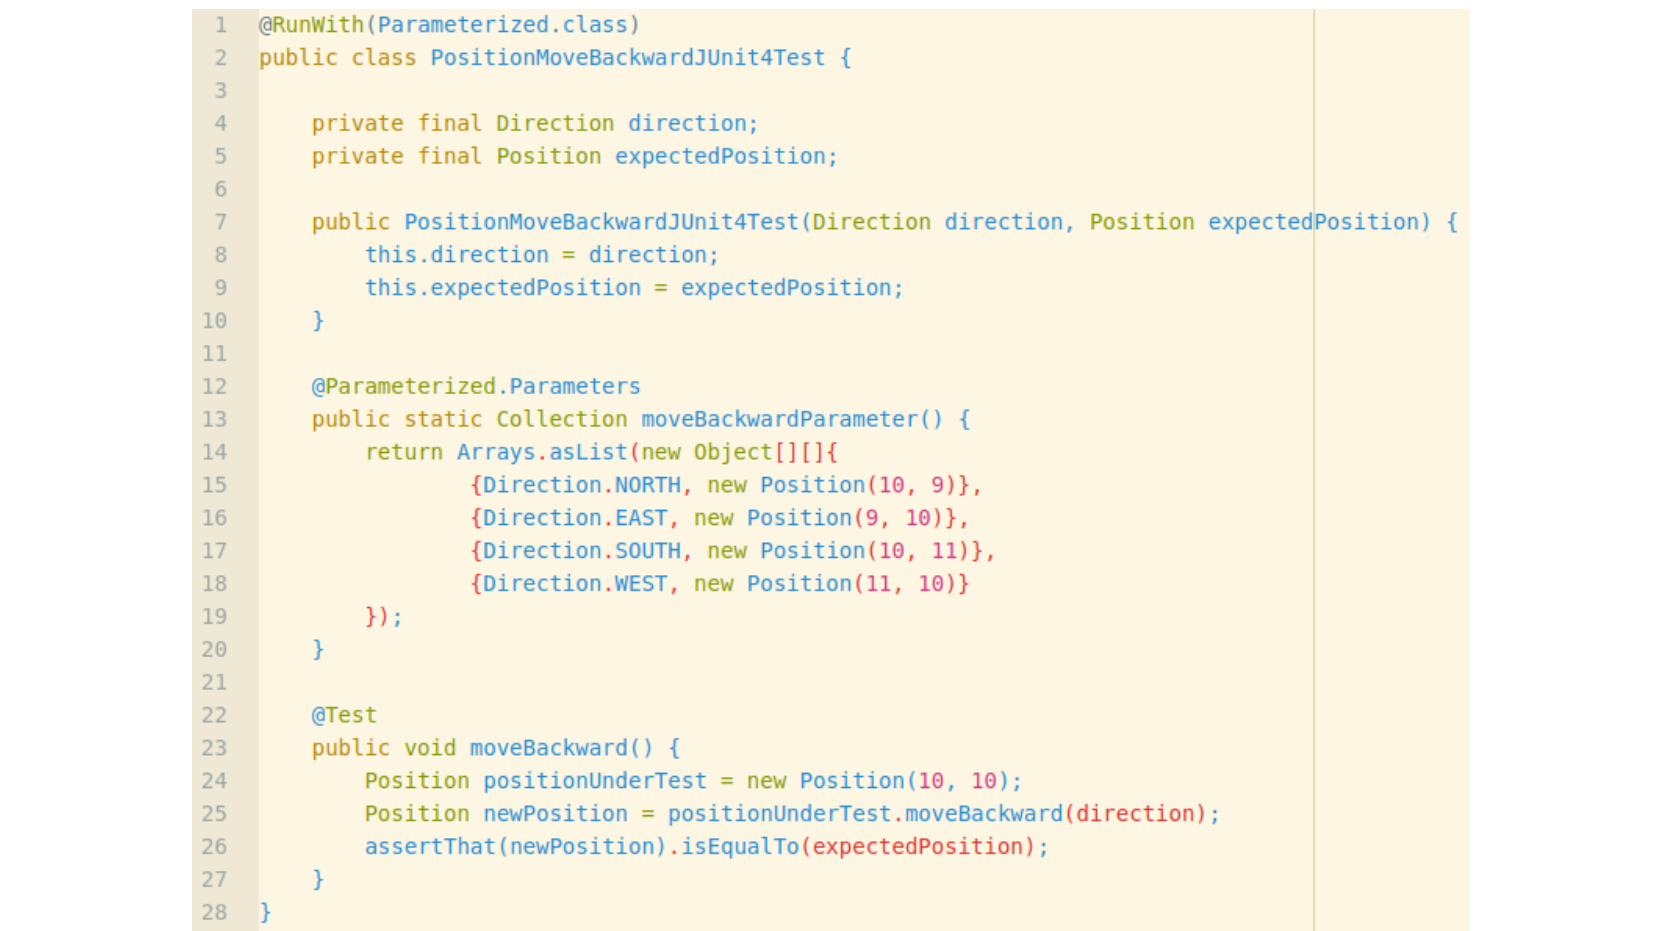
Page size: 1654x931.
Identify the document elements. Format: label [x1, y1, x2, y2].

picture [192, 9, 1470, 931]
